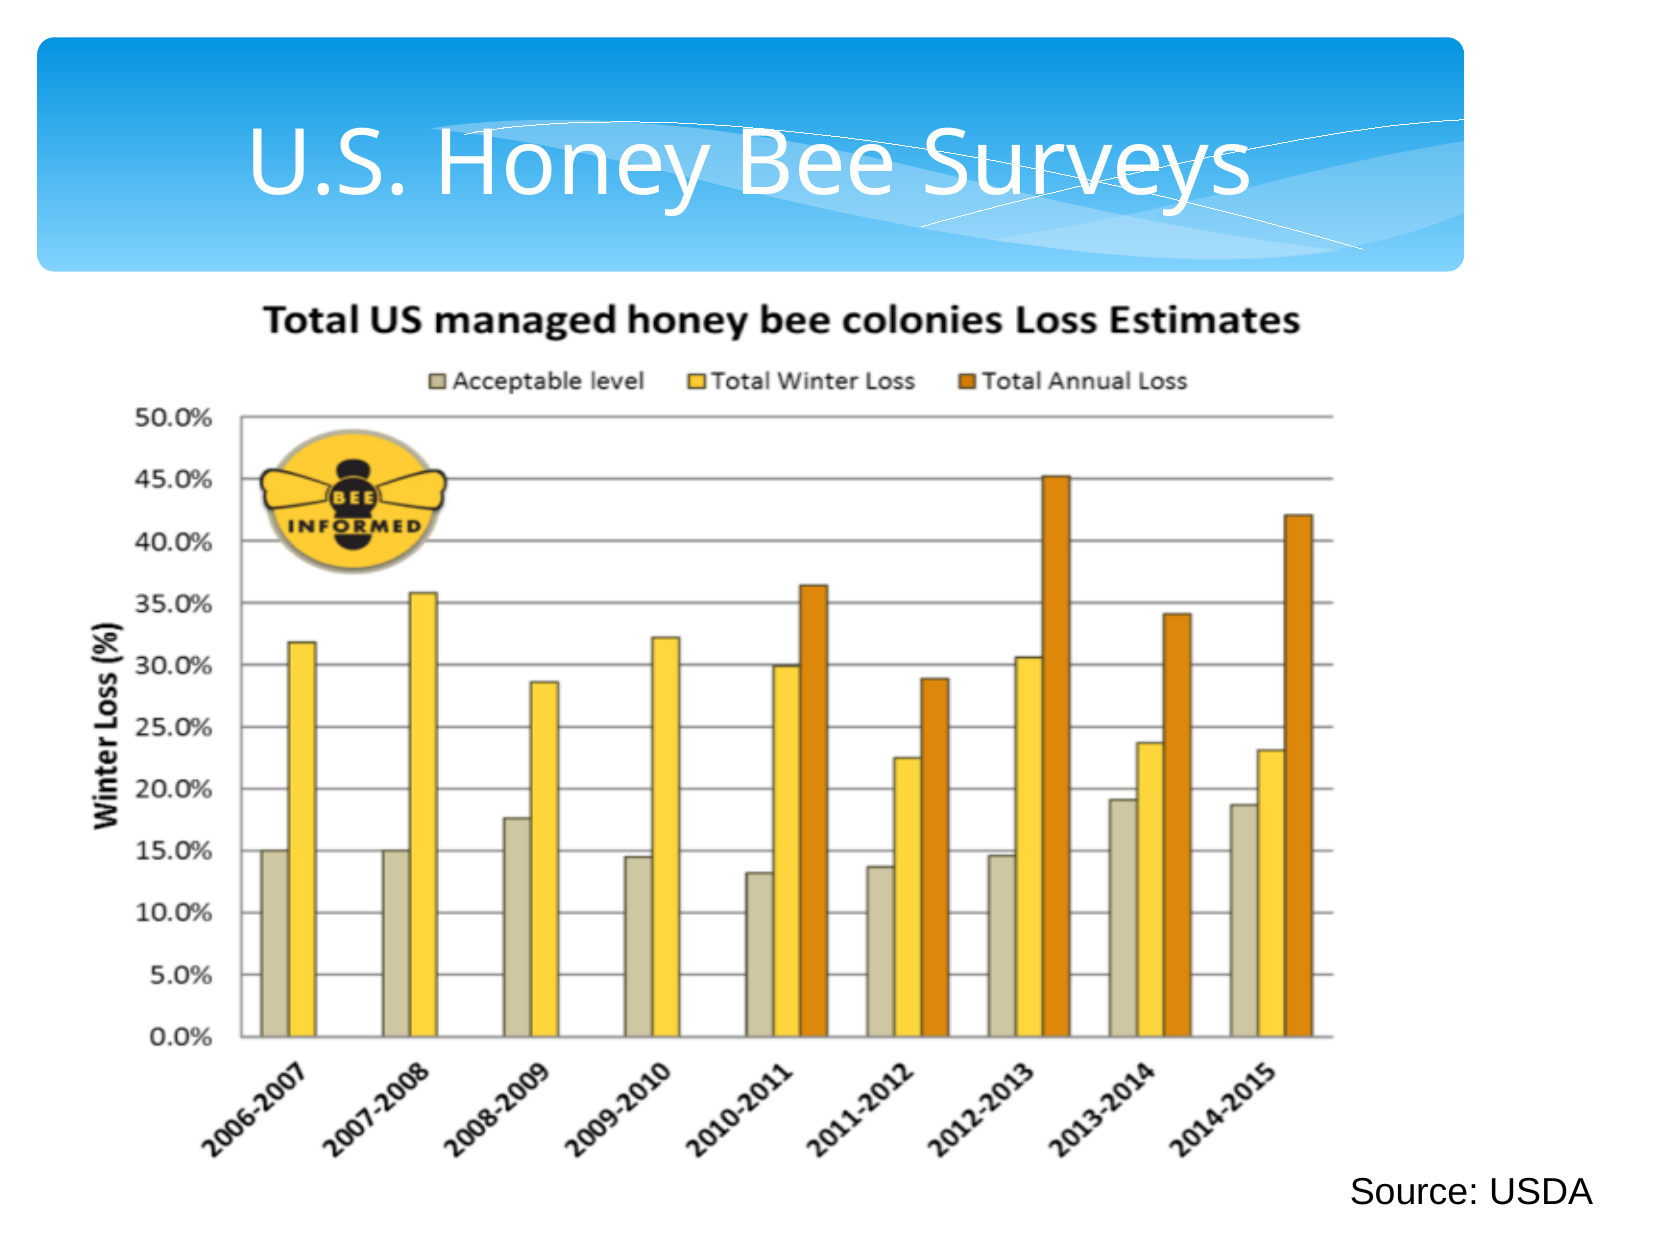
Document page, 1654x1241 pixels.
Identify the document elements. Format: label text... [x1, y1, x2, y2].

picture [74, 275, 1380, 1184]
title U.S. Honey Bee Surveys [74, 55, 1425, 261]
text_box Source: USDA [1334, 1162, 1635, 1241]
